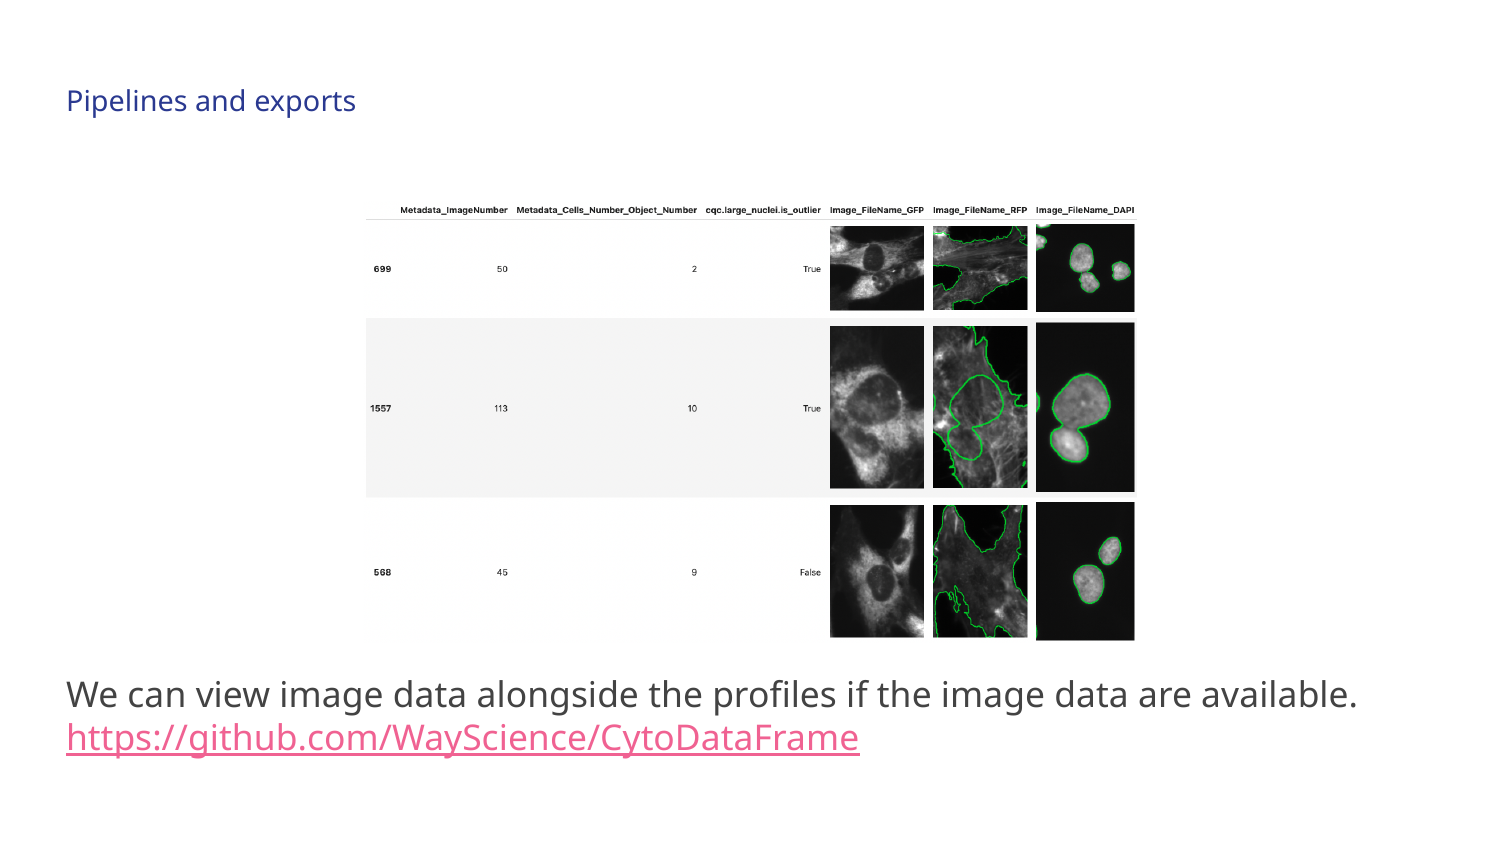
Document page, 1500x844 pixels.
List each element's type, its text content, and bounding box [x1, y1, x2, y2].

picture [363, 201, 1137, 643]
title Pipelines and exports [51, 67, 1449, 167]
text_box We can view image data alongside the profiles if the image data are available. https://github.com/WayScience/CytoDataFrame [51, 657, 1475, 793]
